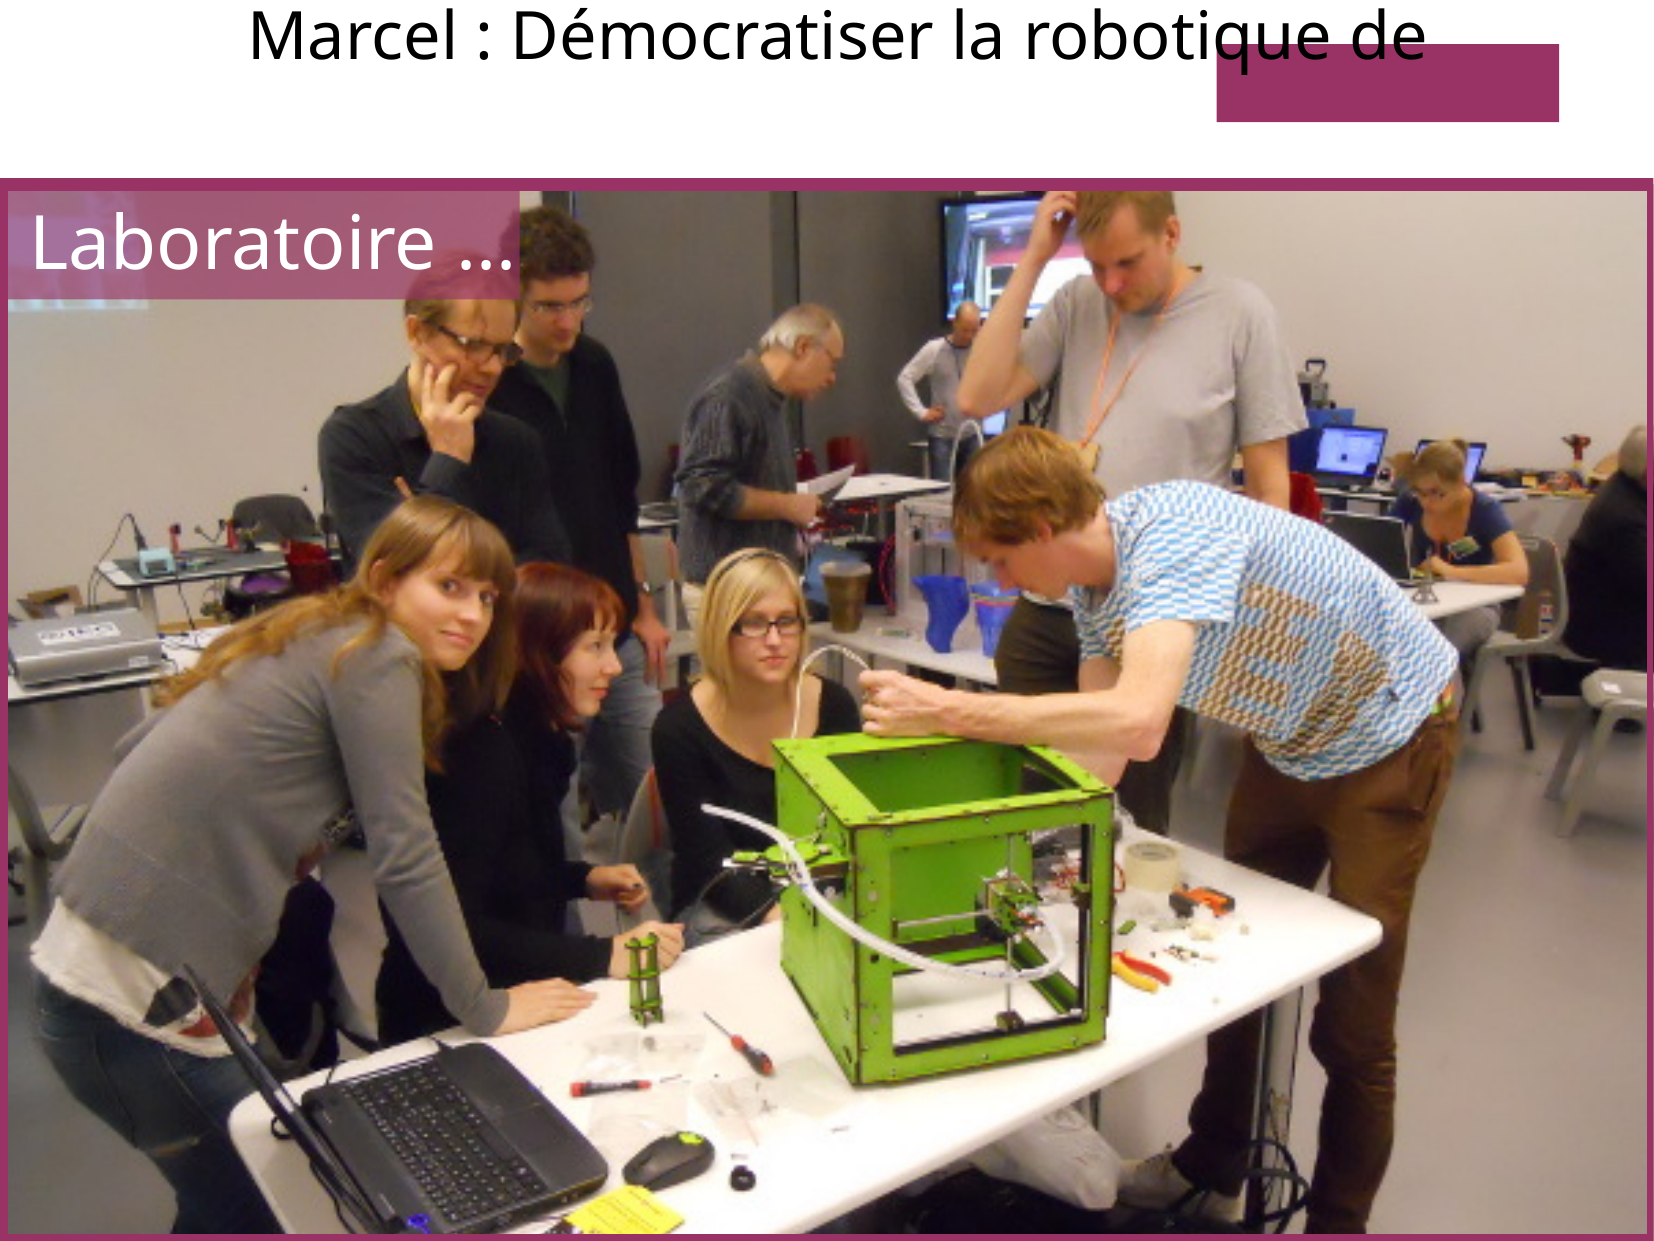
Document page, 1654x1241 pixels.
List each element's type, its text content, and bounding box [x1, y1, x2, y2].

text_box [0, 182, 520, 300]
picture [8, 191, 1647, 1234]
text_box Laboratoire ... [14, 181, 486, 294]
title Marcel : Démocratiser la robotique de laboratoire [94, 35, 1583, 123]
